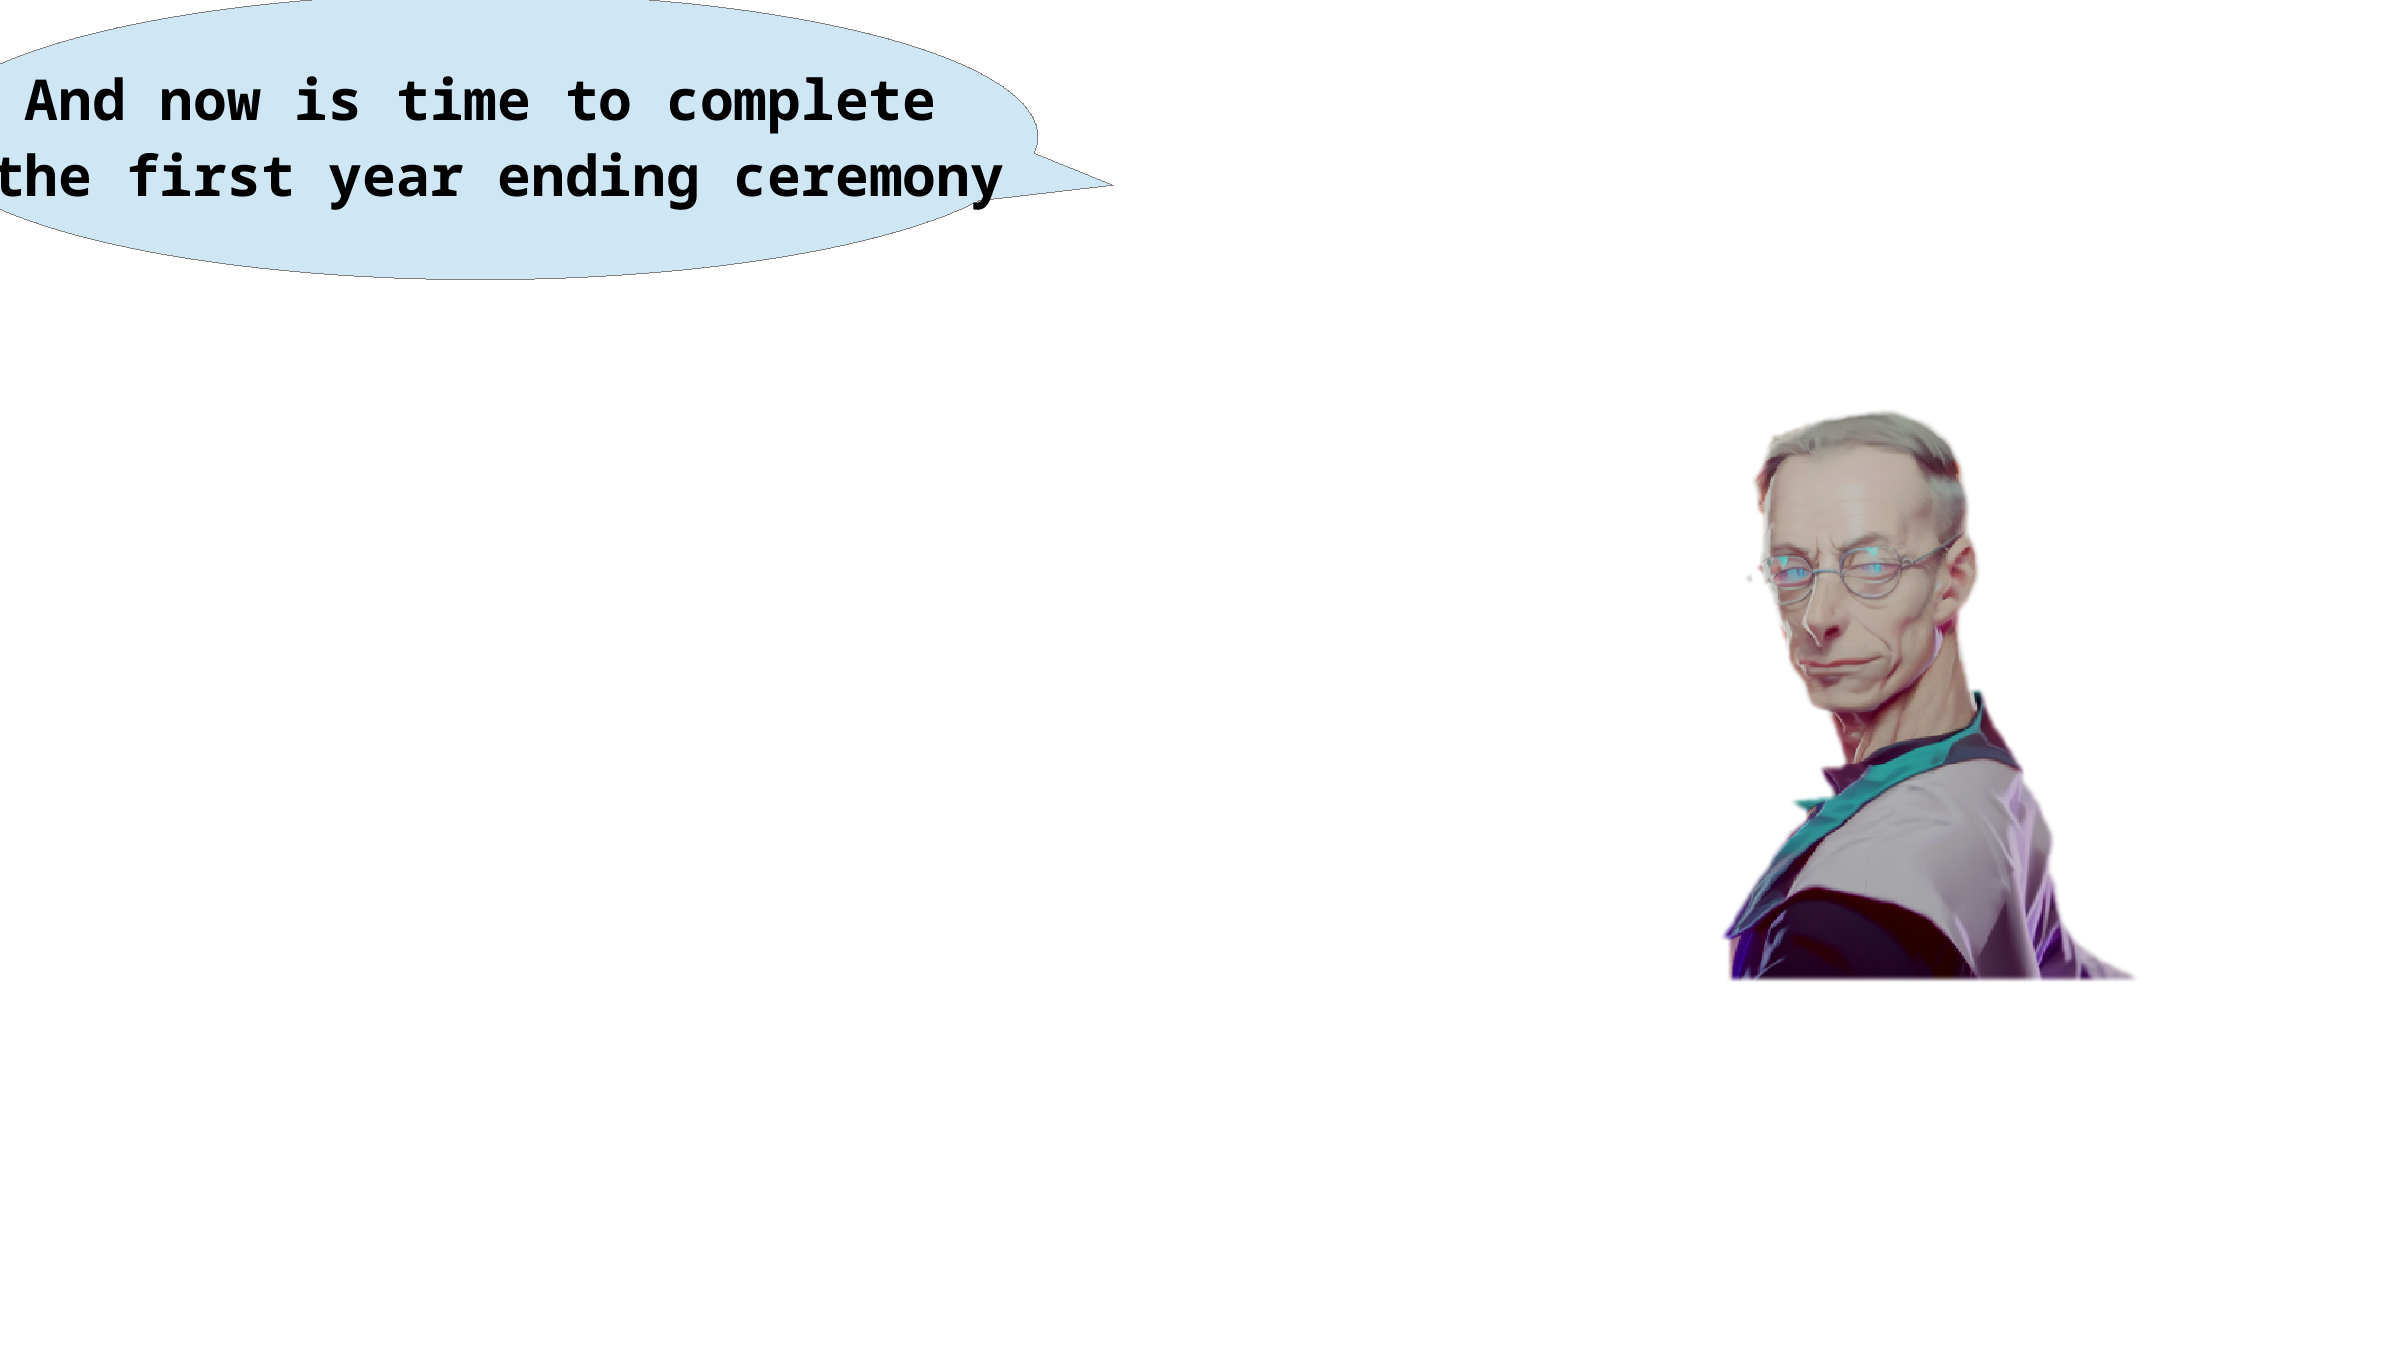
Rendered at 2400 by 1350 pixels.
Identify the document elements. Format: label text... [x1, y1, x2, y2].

picture [1535, 312, 2205, 982]
text_box And now is time to complete the first year ending ceremony [0, 0, 1114, 280]
